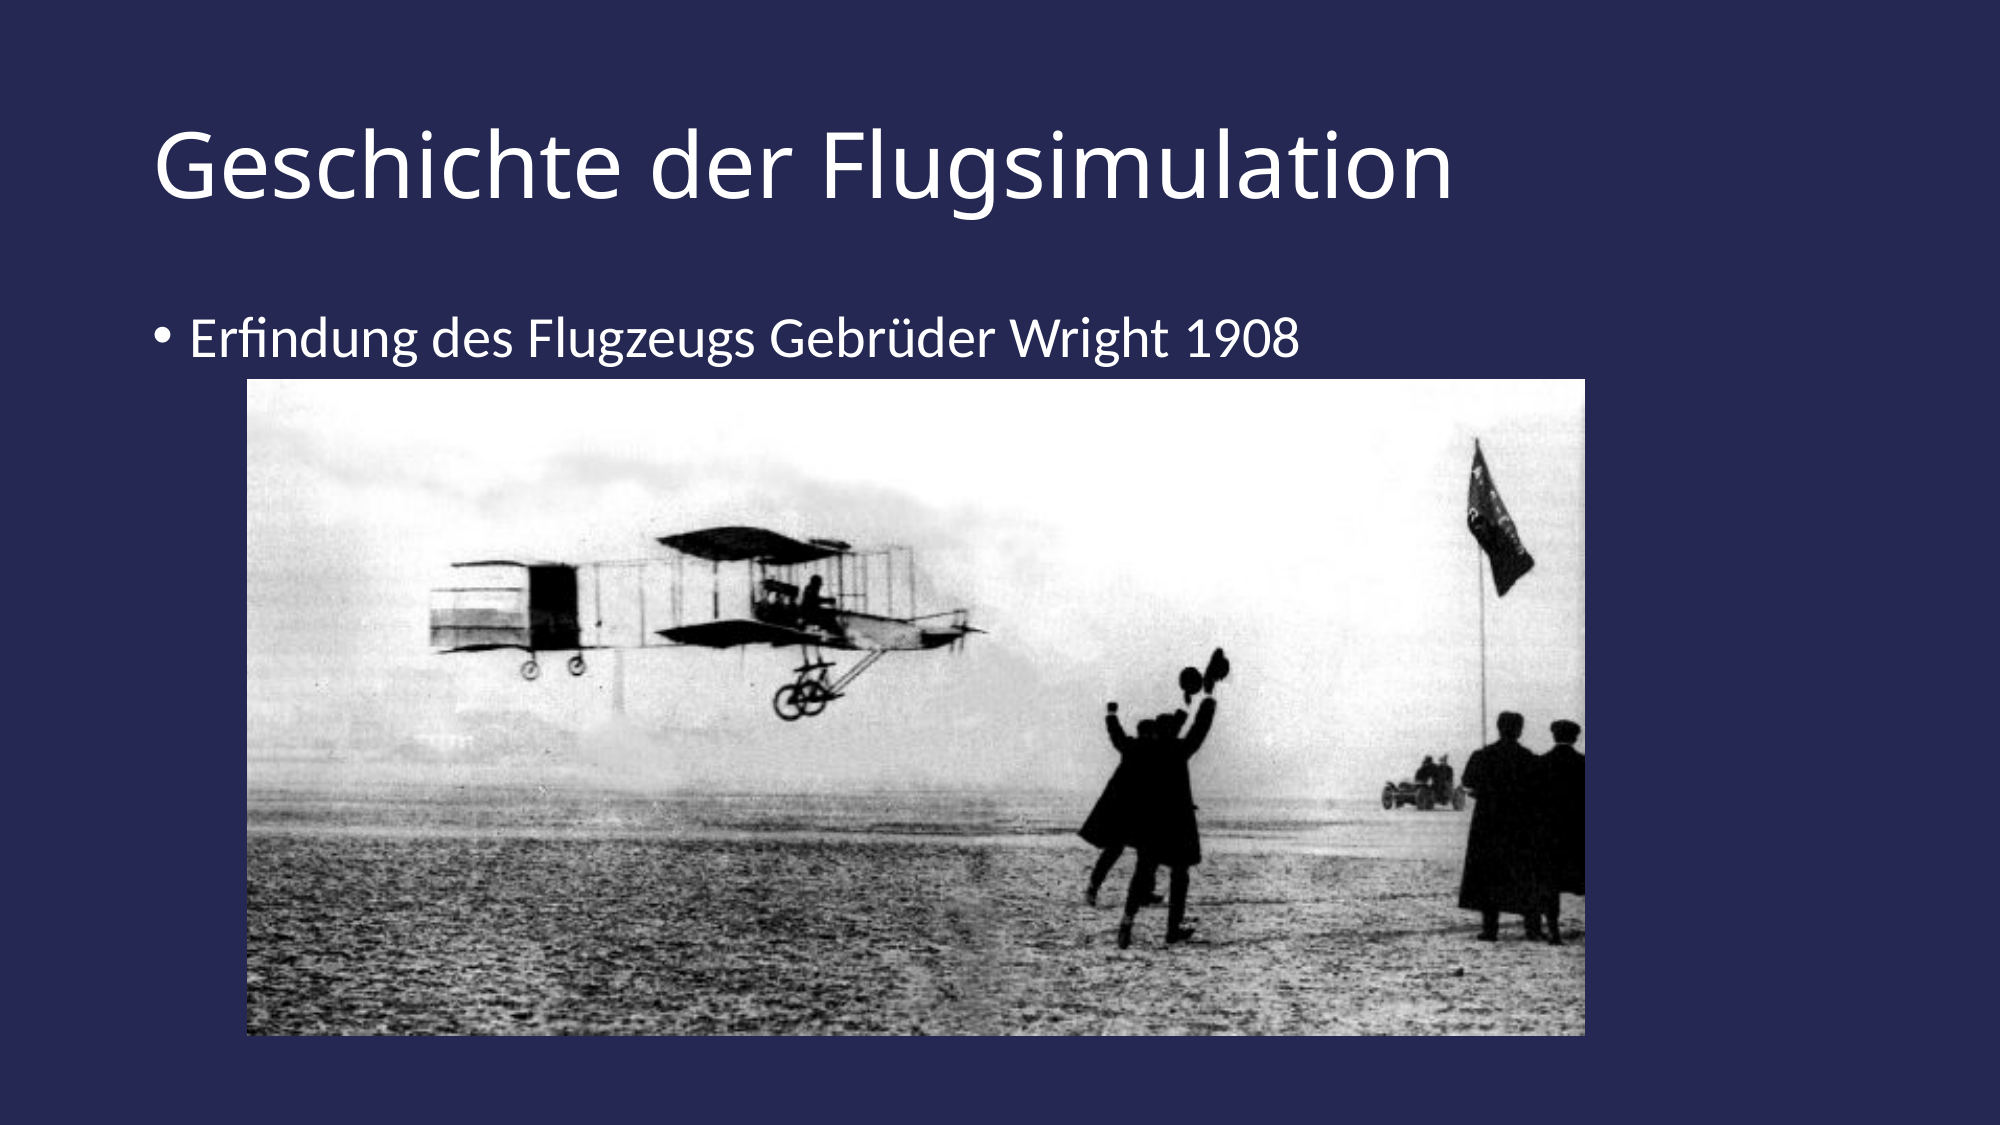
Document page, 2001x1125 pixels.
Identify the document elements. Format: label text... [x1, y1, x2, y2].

picture [247, 379, 1585, 1036]
title Geschichte der Flugsimulation [137, 59, 1863, 278]
list Erfindung des Flugzeugs Gebrüder Wright 1908 [137, 299, 1863, 1014]
